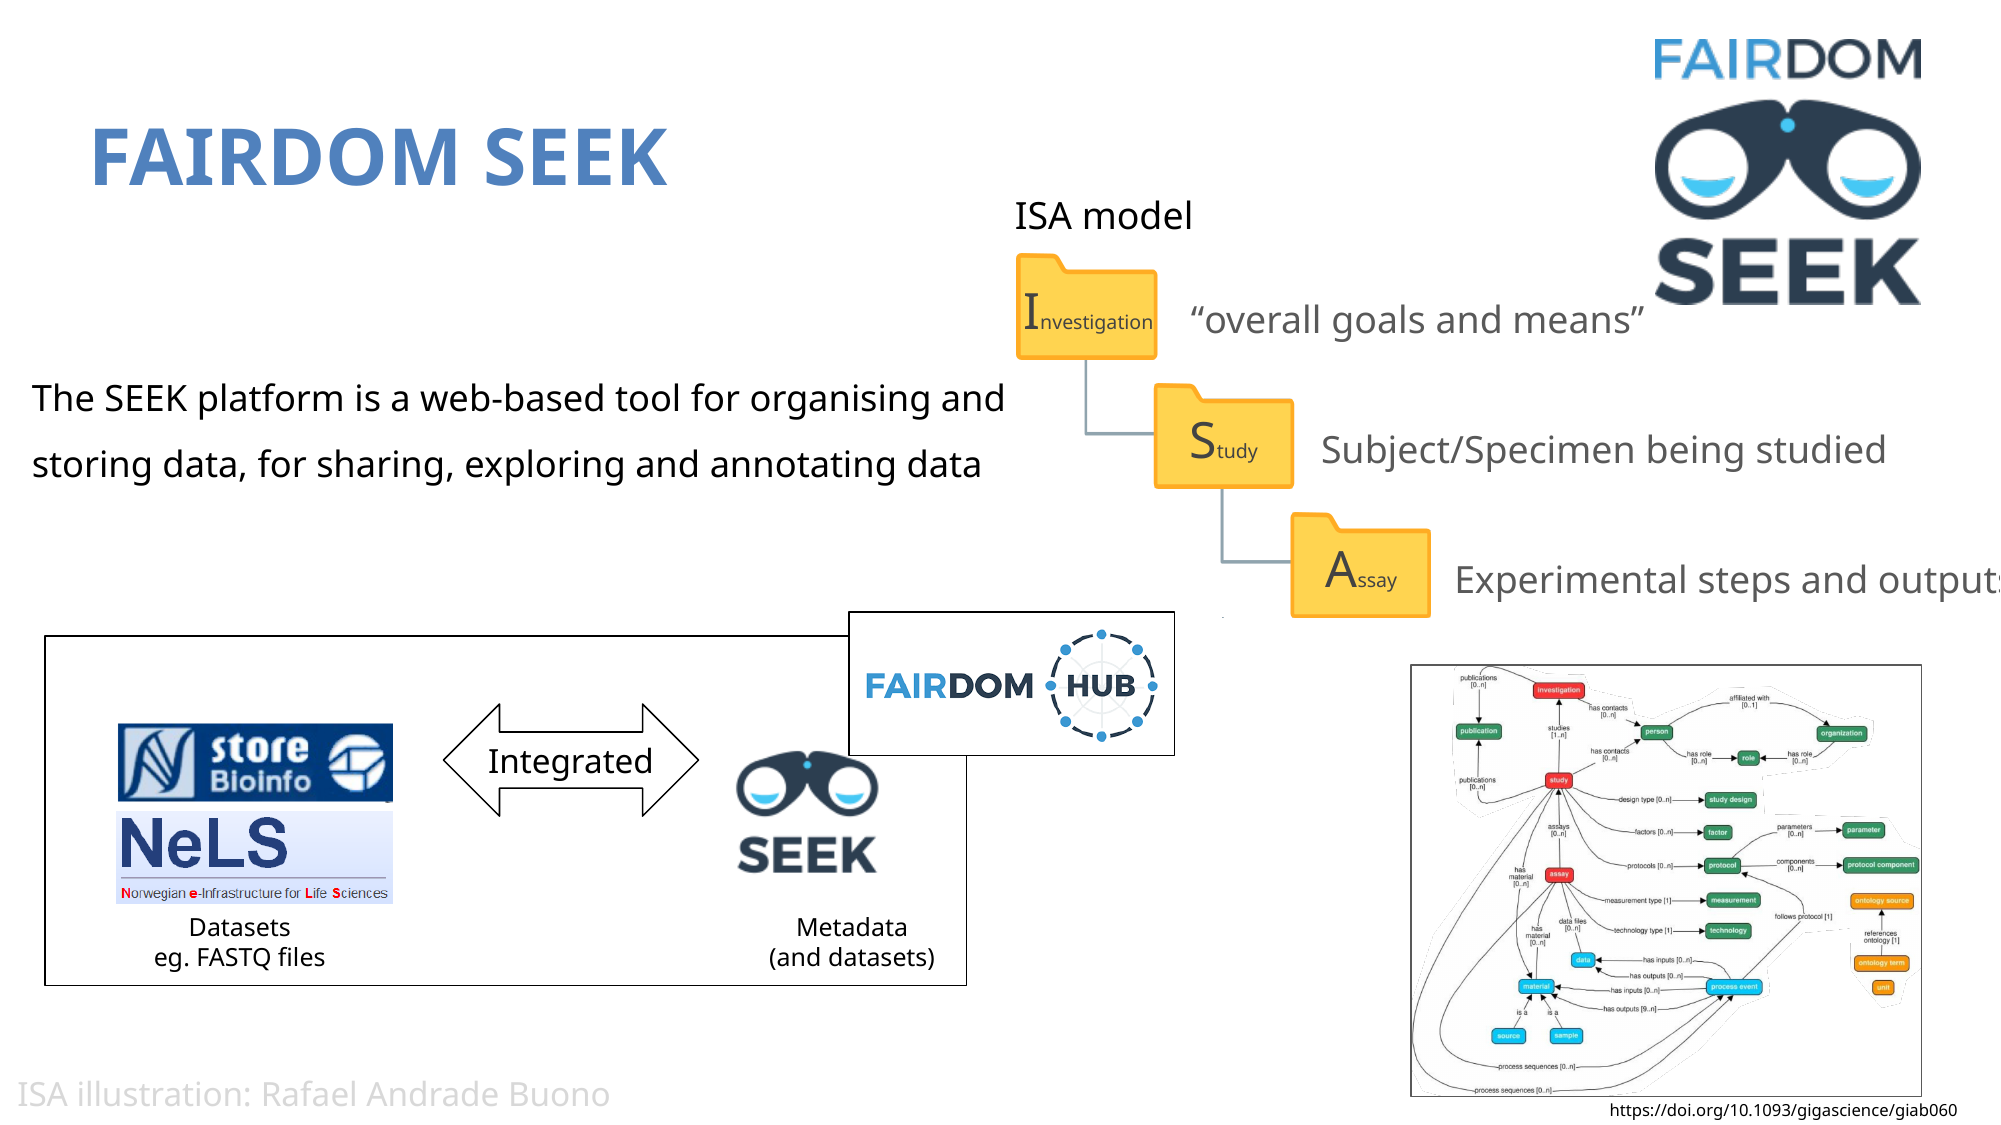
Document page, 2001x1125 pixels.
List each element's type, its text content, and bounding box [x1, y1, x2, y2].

text_box ISA illustration: Rafael Andrade Buono [0, 1053, 800, 1125]
text_box Integrated [443, 703, 699, 817]
title FAIRDOM SEEK [1921, 97, 1932, 223]
picture [1411, 665, 1921, 1096]
text_box Subject/Specimen being studied [1301, 399, 2000, 492]
picture [1016, 253, 1431, 269]
text_box Experimental steps and outputs [1434, 529, 2000, 622]
text_box Assay [1273, 517, 1450, 618]
picture [116, 723, 393, 803]
text_box “overall goals and means” [1170, 269, 1840, 362]
text_box Metadata (and datasets) [737, 903, 966, 979]
text_box Study [1135, 388, 1312, 489]
text_box Investigation [999, 259, 1177, 361]
text_box https://doi.org/10.1093/gigascience/giab060 [1509, 1085, 1974, 1125]
text_box Datasets eg. FASTQ files [97, 903, 383, 979]
picture [715, 723, 900, 904]
title FAIRDOM SEEK [68, 97, 1655, 223]
picture [1655, 39, 1921, 305]
picture [116, 811, 393, 904]
picture [849, 612, 1174, 755]
picture [1016, 361, 1431, 618]
list The SEEK platform is a web-based tool for organising and storing data, for sharing, exploring and annotating data [11, 333, 1016, 545]
text_box ISA model [999, 161, 1233, 245]
